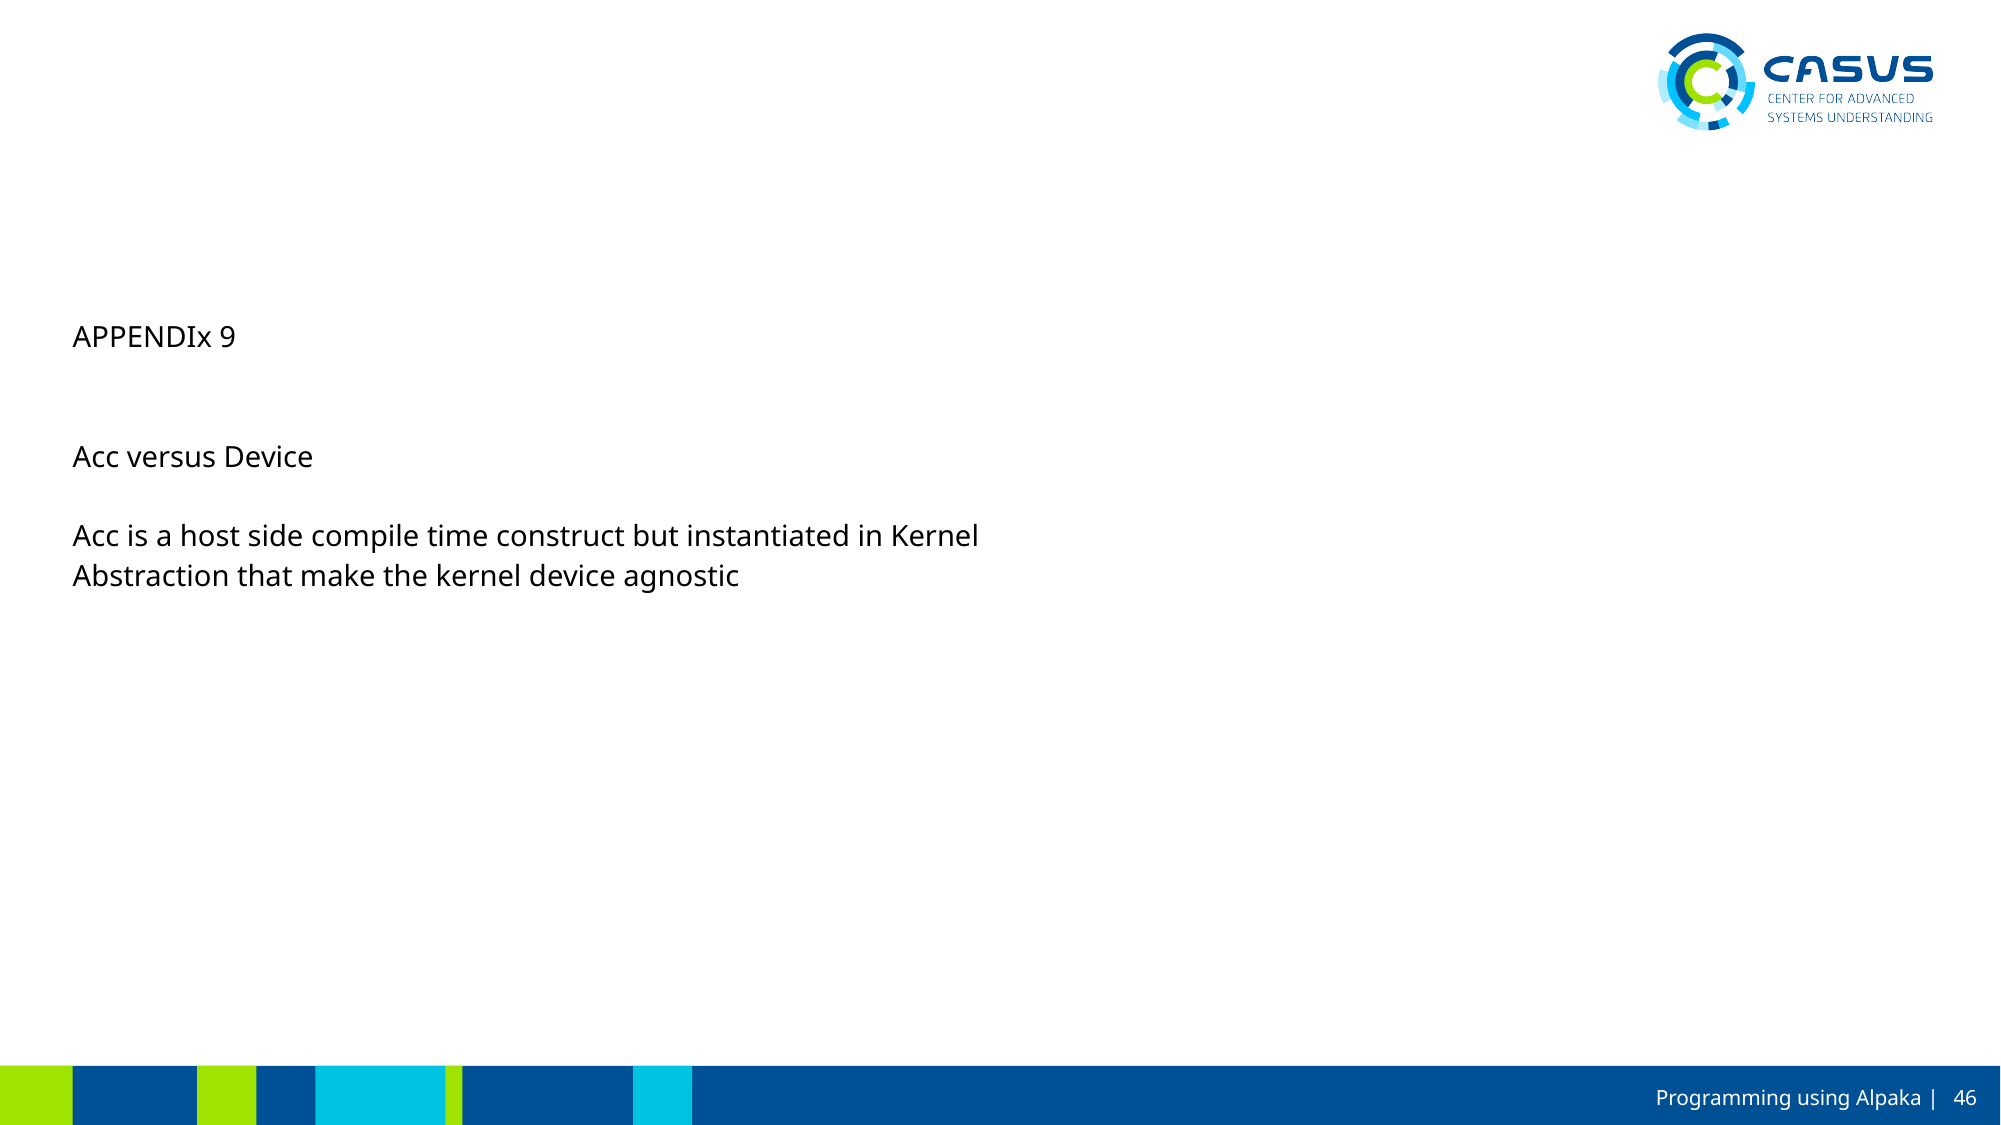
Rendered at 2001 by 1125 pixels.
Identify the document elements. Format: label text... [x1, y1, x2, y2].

picture [1658, 33, 1933, 131]
list APPENDIx 9 Acc versus Device Acc is a host side compile time construct but instantiated in Kernel Abstraction that make the kernel device agnostic [72, 316, 1620, 979]
